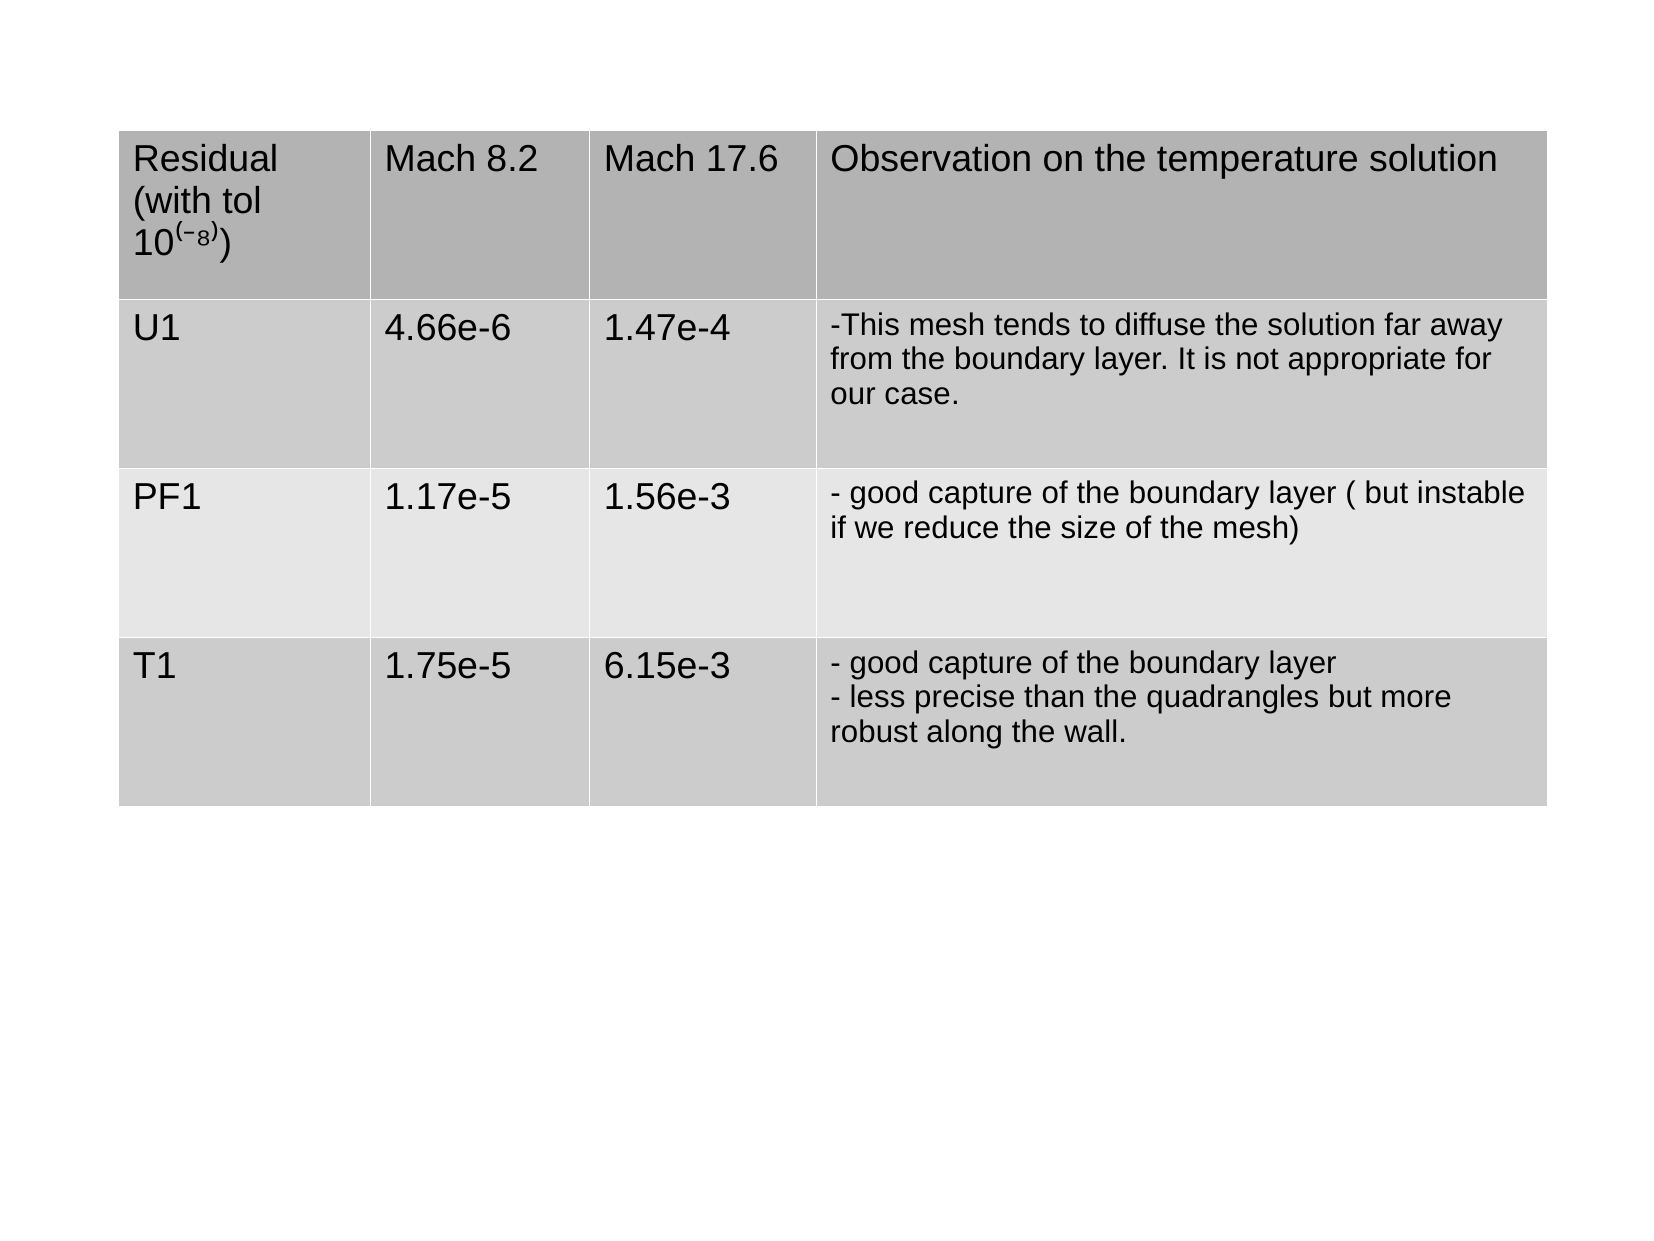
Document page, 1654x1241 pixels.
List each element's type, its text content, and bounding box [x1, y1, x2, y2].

table_cell -This mesh tends to diffuse the solution far away from the boundary layer. It is not appropriate for our case. [817, 300, 1547, 468]
table_header Observation on the temperature solution [817, 131, 1547, 299]
table_cell - good capture of the boundary layer ( but instable if we reduce the size of the mesh) [817, 469, 1547, 637]
table_header Residual (with tol 10⁽⁻⁸⁾) [119, 131, 370, 299]
table_header Mach 8.2 [371, 131, 589, 299]
table_cell 4.66e-6 [371, 300, 589, 468]
table_cell 1.56e-3 [590, 469, 816, 637]
table_cell - good capture of the boundary layer - less precise than the quadrangles but more robust along the wall. [817, 638, 1547, 806]
table_cell 6.15e-3 [590, 638, 816, 806]
table_cell 1.17e-5 [371, 469, 589, 637]
table_cell 1.75e-5 [371, 638, 589, 806]
table_header Mach 17.6 [590, 131, 816, 299]
table_cell U1 [119, 300, 370, 468]
table_cell 1.47e-4 [590, 300, 816, 468]
table_cell T1 [119, 638, 370, 806]
table_cell PF1 [119, 469, 370, 637]
